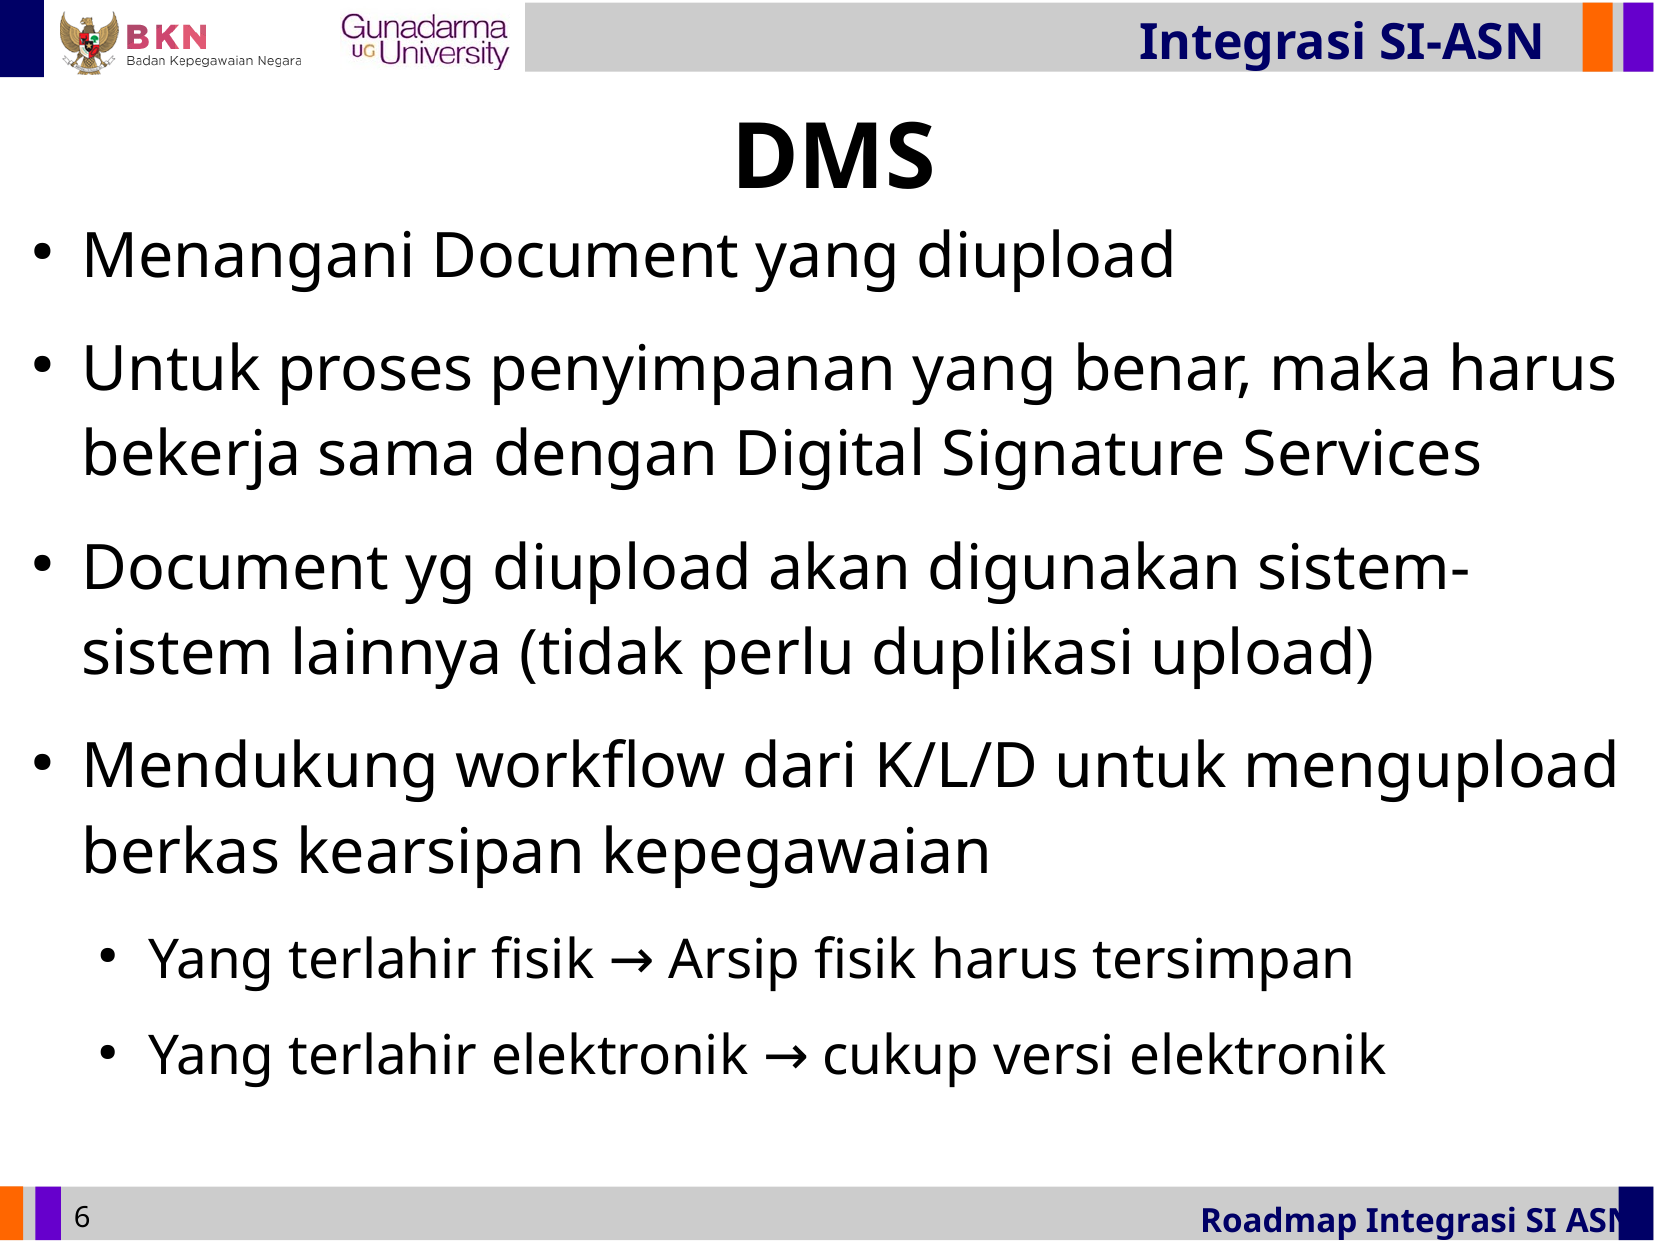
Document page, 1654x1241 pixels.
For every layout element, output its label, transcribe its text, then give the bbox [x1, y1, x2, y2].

title DMS [77, 90, 1591, 210]
list Menangani Document yang diupload Untuk proses penyimpanan yang benar, maka harus bekerja sama dengan Digital Signature Services Document yg diupload akan digunakan sistem-sistem lainnya (tidak perlu duplikasi upload) Mendukung workflow dari K/L/D untuk mengupload berkas kearsipan kepegawaian Yang terlahir fisik → Arsip fisik harus tersimpan Yang terlahir elektronik → cukup versi elektronik [14, 210, 1630, 1176]
picture [60, 11, 301, 75]
picture [340, 0, 510, 70]
